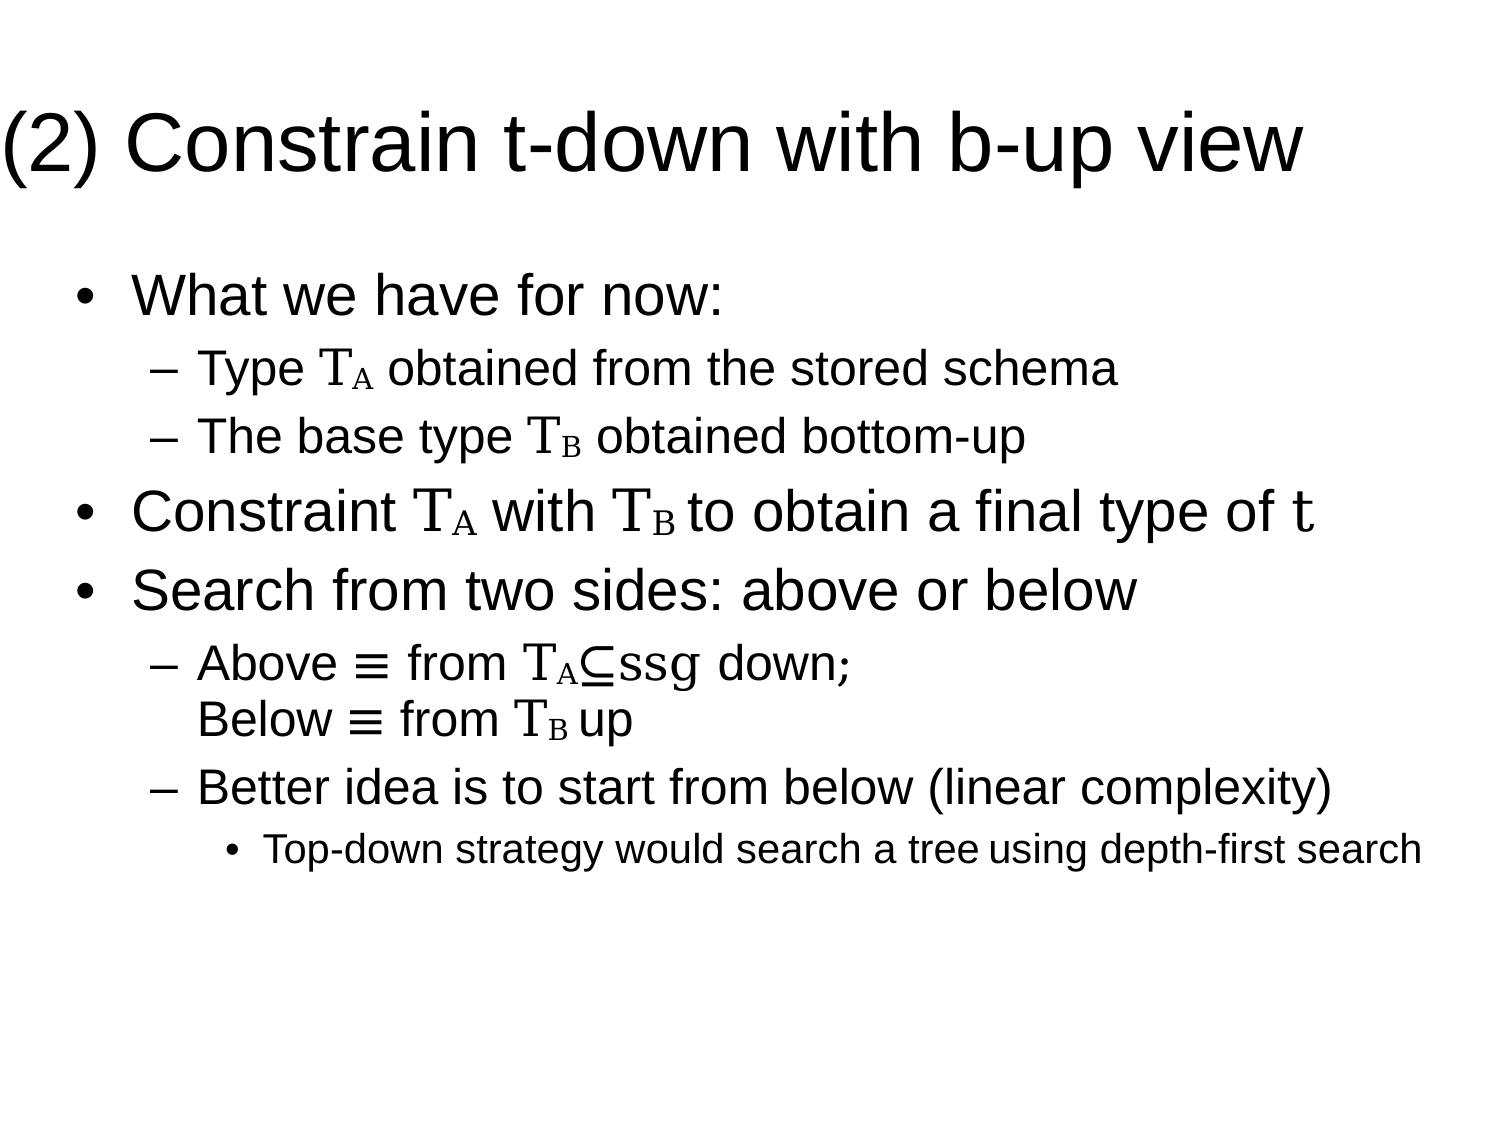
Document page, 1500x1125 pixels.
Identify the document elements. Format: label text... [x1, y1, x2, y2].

list What we have for now: Type TA obtained from the stored schema The base type TB obtained bottom-up Constraint TA with TB to obtain a final type of t Search from two sides: above or below Above ≡ from TA⊆ssg down; Below ≡ from TB up Better idea is to start from below (linear complexity) Top-down strategy would search a tree using depth-first search [75, 262, 1477, 1125]
title (2) Constrain t-down with b-up view [0, 48, 1500, 237]
